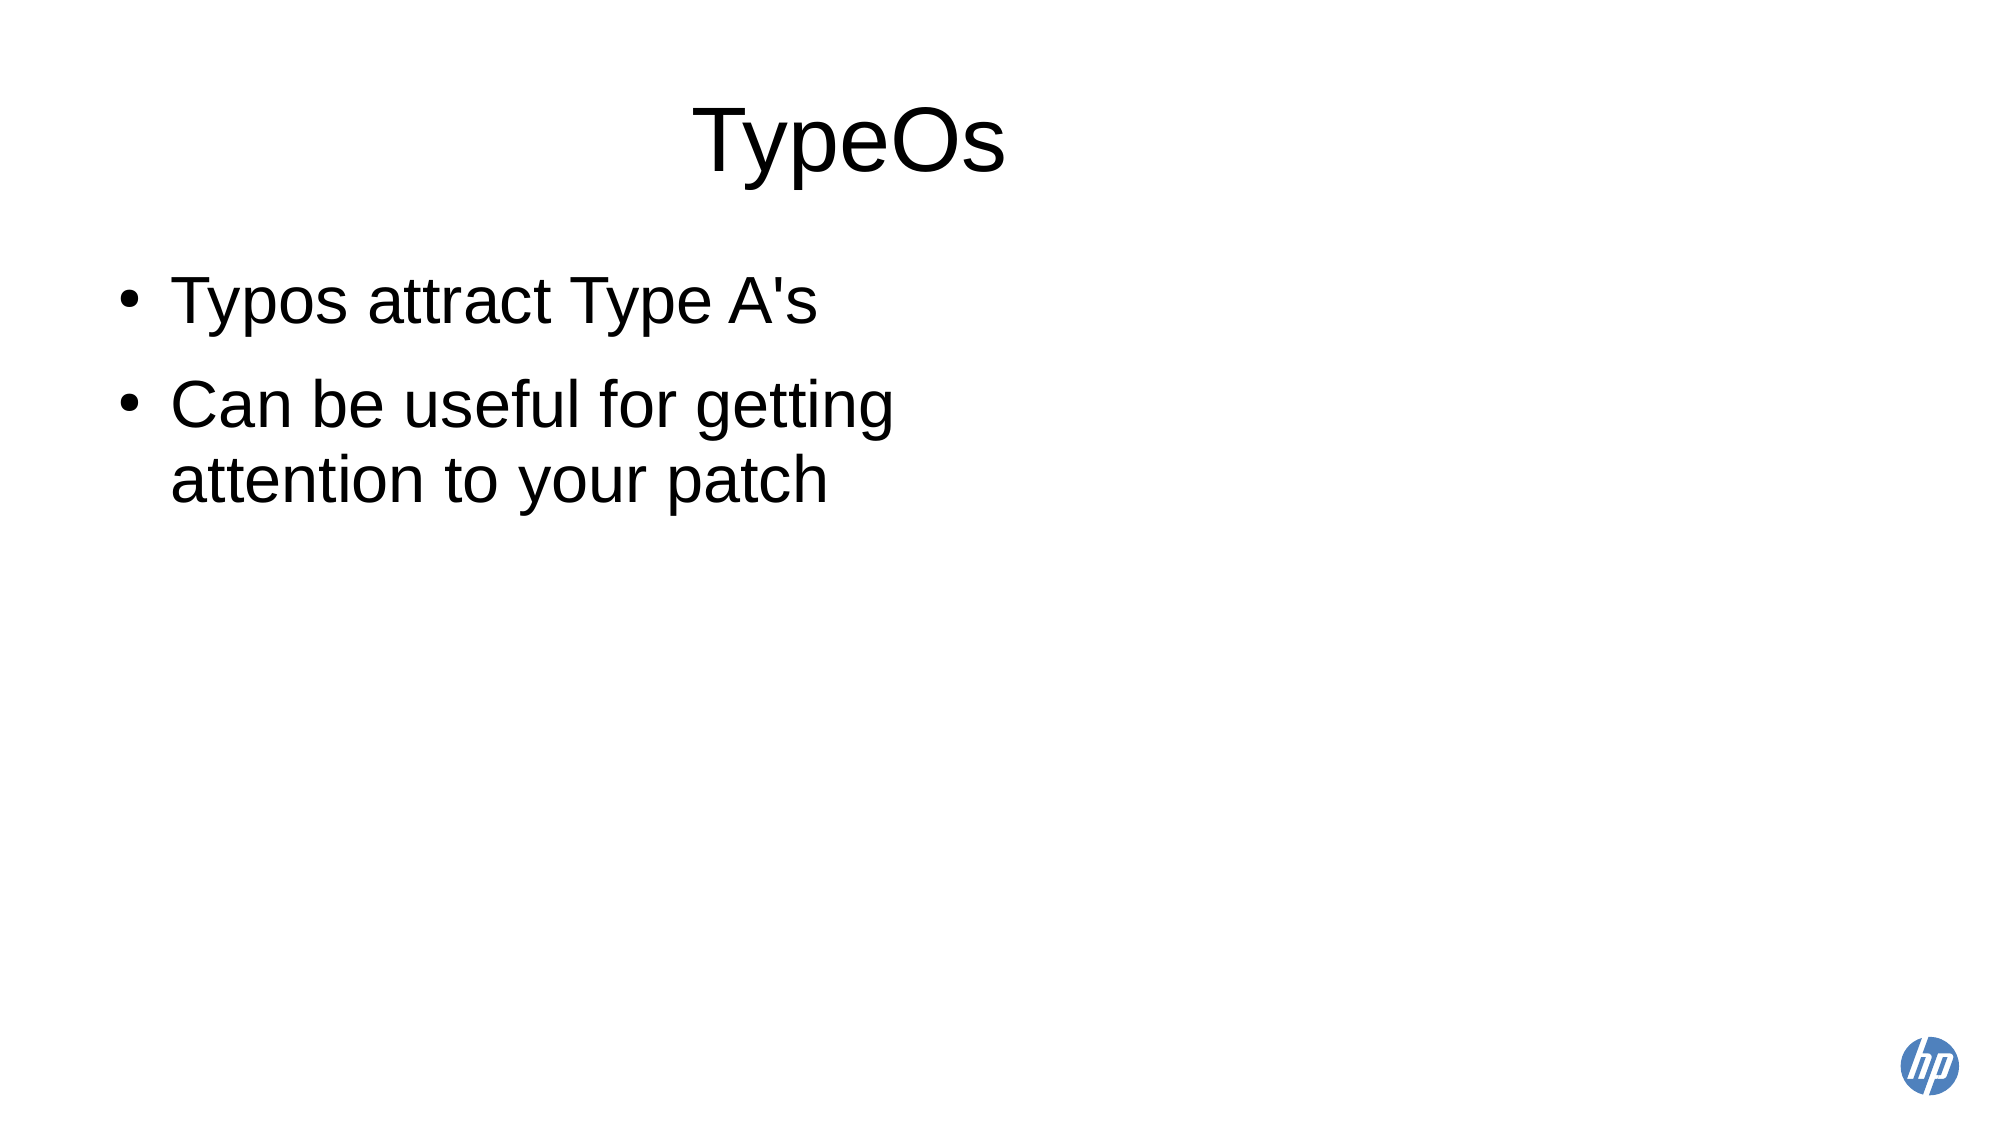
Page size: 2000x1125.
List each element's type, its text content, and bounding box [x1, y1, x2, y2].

title TypeOs [99, 11, 1600, 267]
list Typos attract Type A's Can be useful for getting attention to your patch [99, 263, 978, 916]
